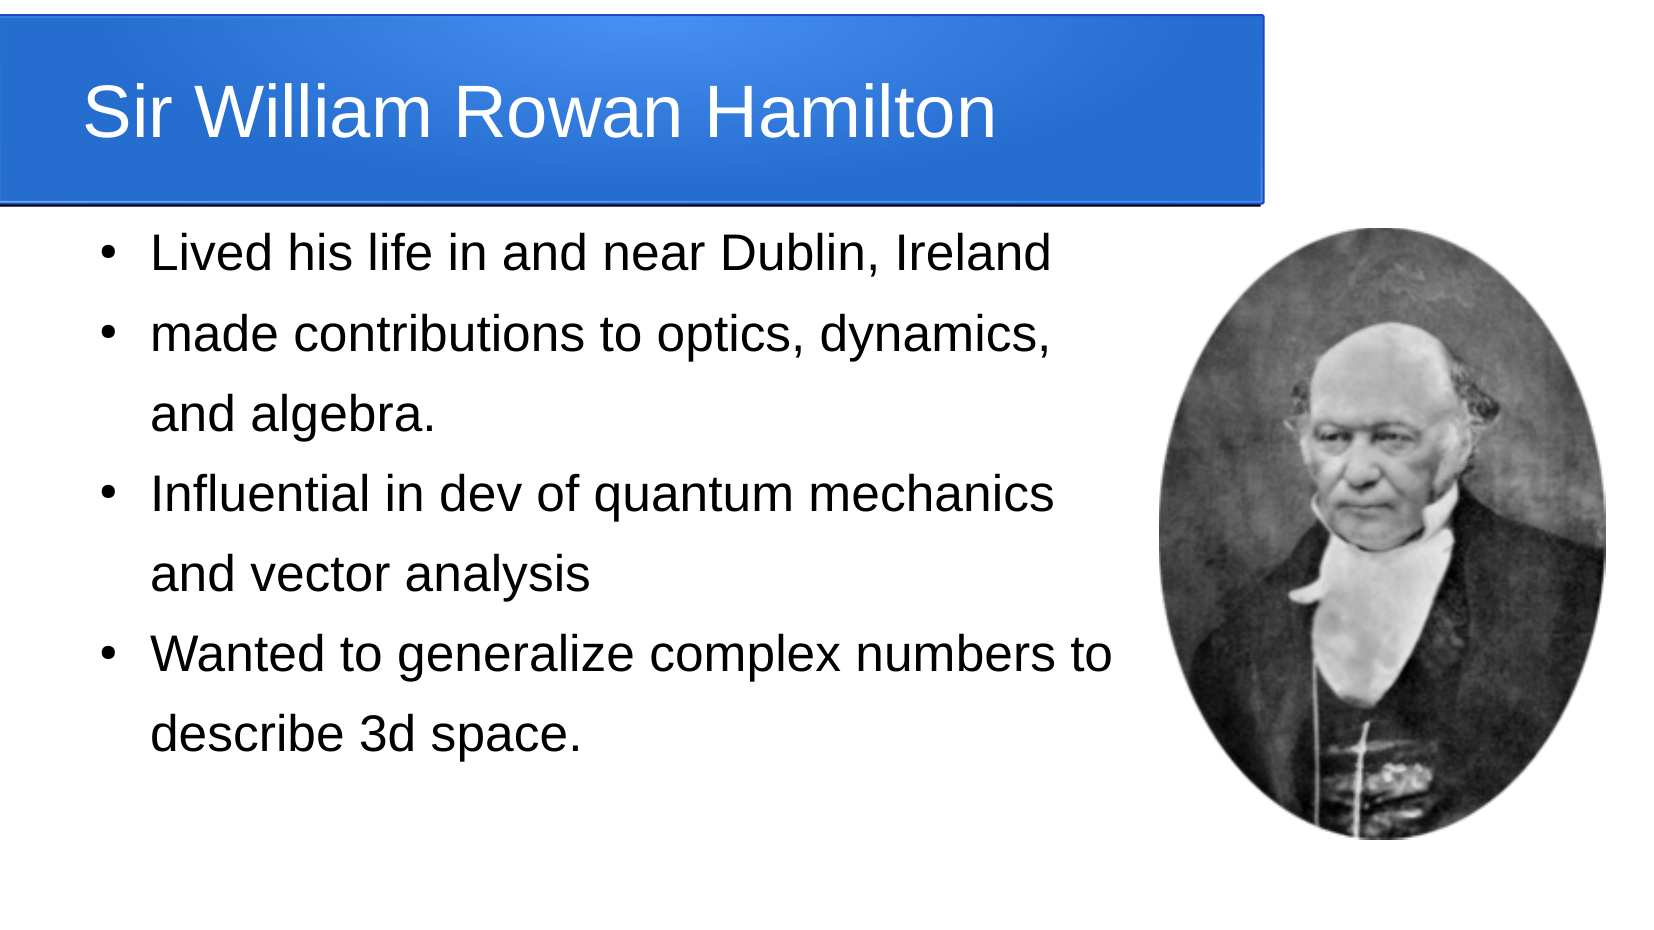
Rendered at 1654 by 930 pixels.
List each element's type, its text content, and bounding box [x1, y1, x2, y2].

title Sir William Rowan Hamilton [82, 35, 1234, 189]
list Lived his life in and near Dublin, Ireland made contributions to optics, dynamics, and algebra. Influential in dev of quantum mechanics and vector analysis Wanted to generalize complex numbers to describe 3d space. [82, 224, 1571, 764]
picture [1159, 228, 1606, 841]
